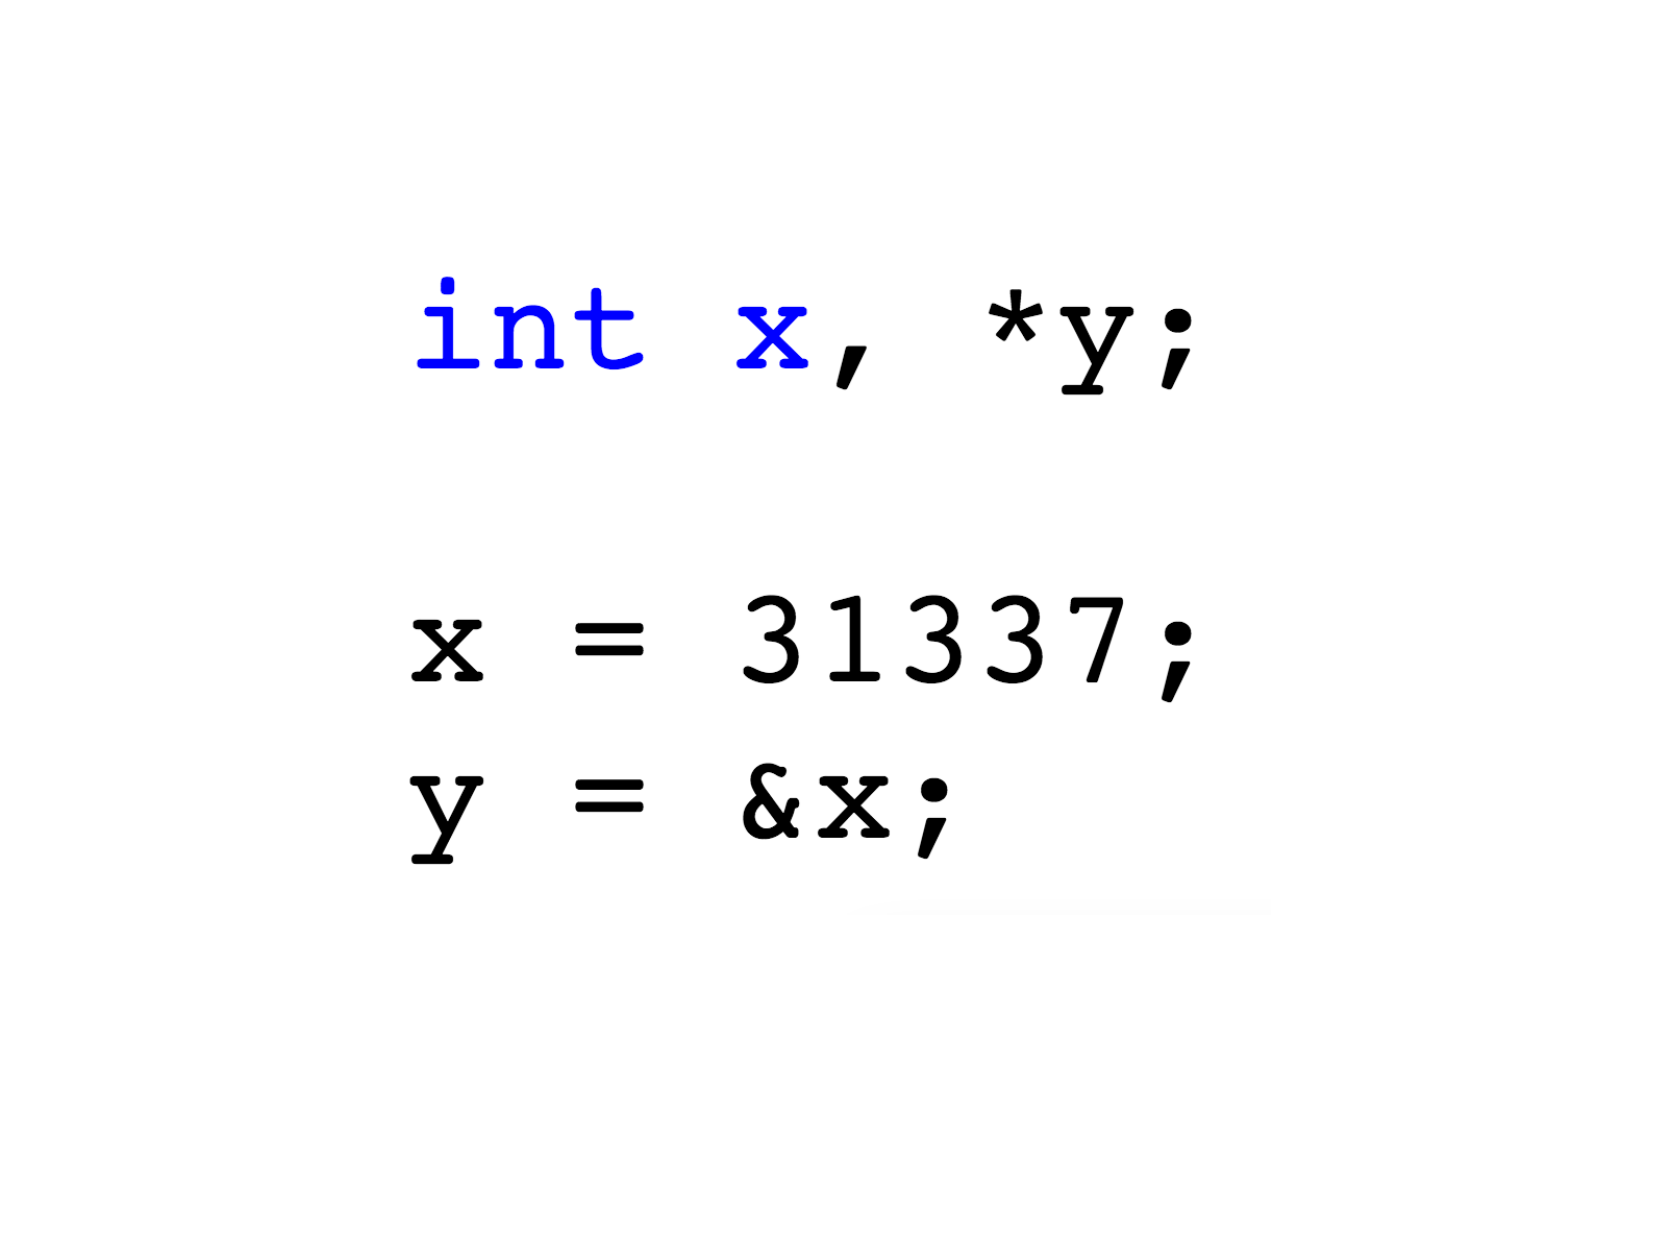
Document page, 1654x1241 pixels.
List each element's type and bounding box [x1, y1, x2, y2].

picture [375, 237, 1271, 916]
